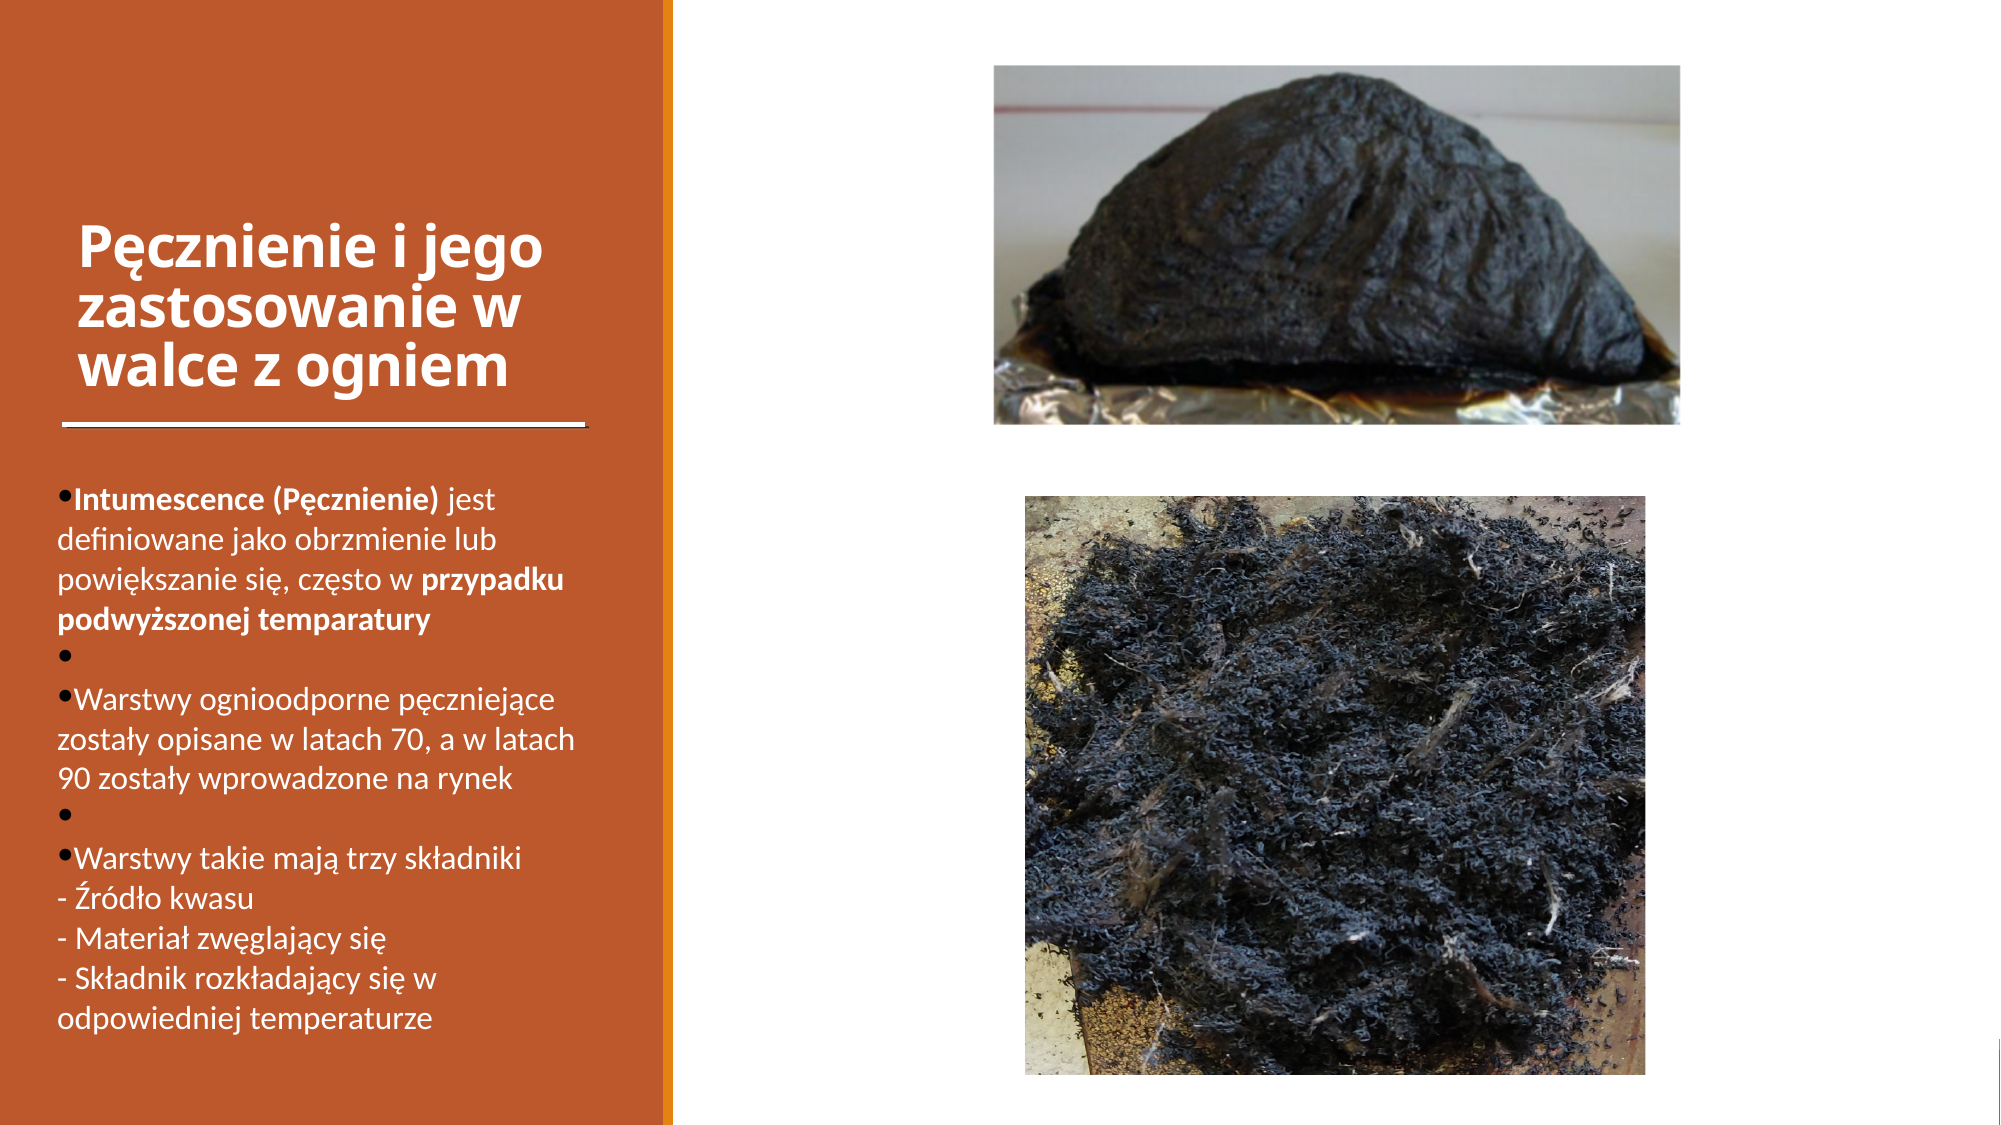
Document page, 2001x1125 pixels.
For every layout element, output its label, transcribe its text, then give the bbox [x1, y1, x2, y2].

picture [1025, 496, 1646, 1075]
title Pęcznienie i jego zastosowanie w walce z ogniem [62, 60, 624, 406]
picture [973, 46, 1700, 449]
text_box Intumescence (Pęcznienie) jest definiowane jako obrzmienie lub powiększanie się, często w przypadku podwyższonej temparatury Warstwy ognioodporne pęczniejące zostały opisane w latach 70, a w latach 90 zostały wprowadzone na rynek Warstwy takie mają trzy składniki - Źródło kwasu - Materiał zwęglający się - Składnik rozkładający się w odpowiedniej temperaturze [42, 469, 624, 1091]
text_box [0, 0, 2000, 1125]
